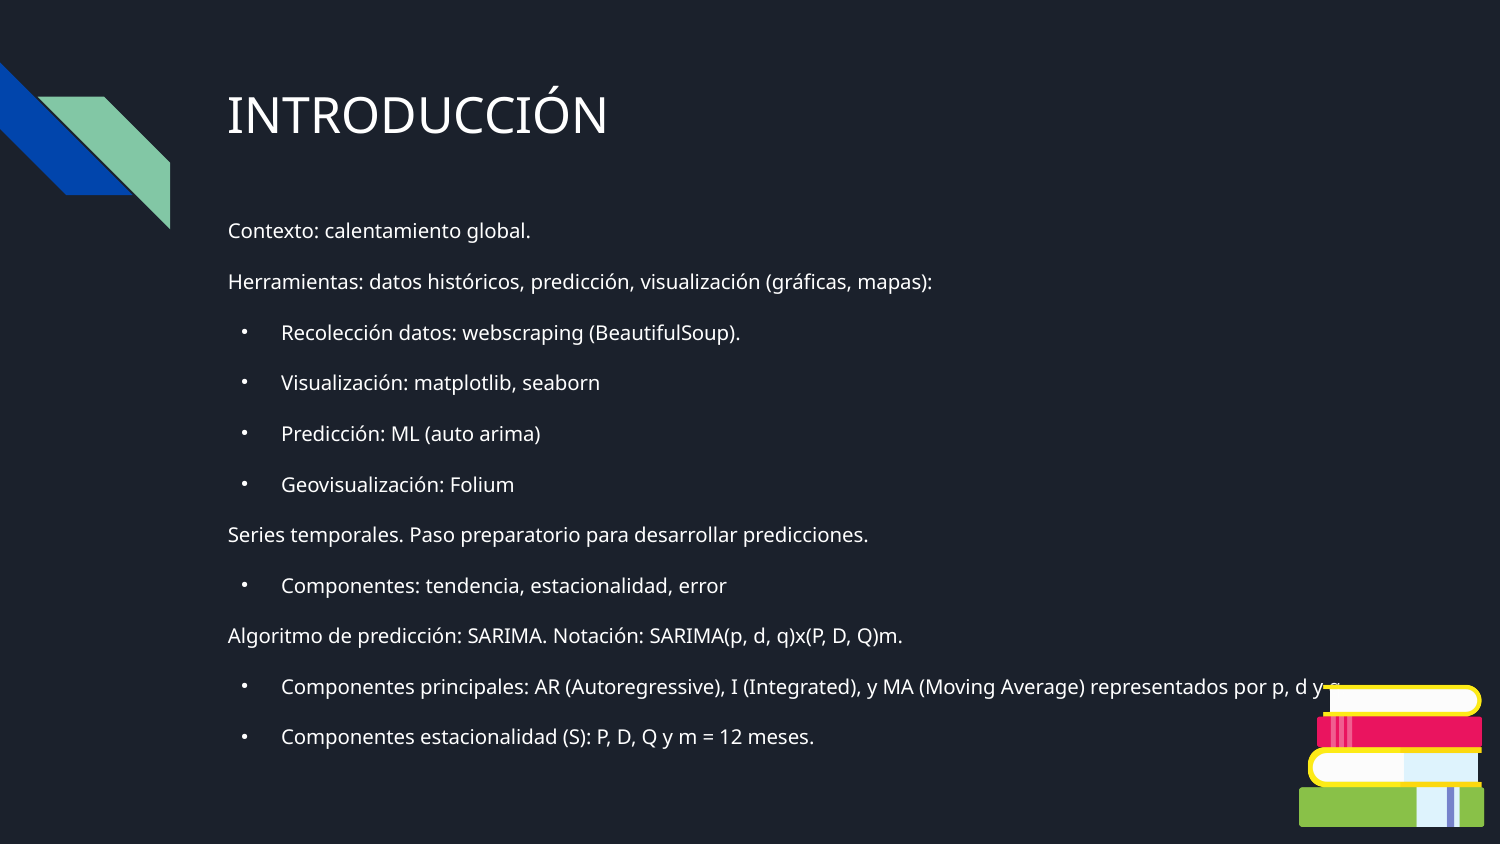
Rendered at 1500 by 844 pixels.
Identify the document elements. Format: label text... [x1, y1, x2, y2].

picture [1299, 682, 1486, 827]
list Contexto: calentamiento global. Herramientas: datos históricos, predicción, visualización (gráficas, mapas): Recolección datos: webscraping (BeautifulSoup). Visualización: matplotlib, seaborn Predicción: ML (auto arima) Geovisualización: Folium Series temporales. Paso preparatorio para desarrollar predicciones. Componentes: tendencia, estacionalidad, error Algoritmo de predicción: SARIMA. Notación: SARIMA(p, d, q)x(P, D, Q)m. Componentes principales: AR (Autoregressive), I (Integrated), y MA (Moving Average) representados por p, d y q. Componentes estacionalidad (S): P, D, Q y m = 12 meses. [212, 198, 1418, 768]
title INTRODUCCIÓN [212, 64, 1368, 198]
